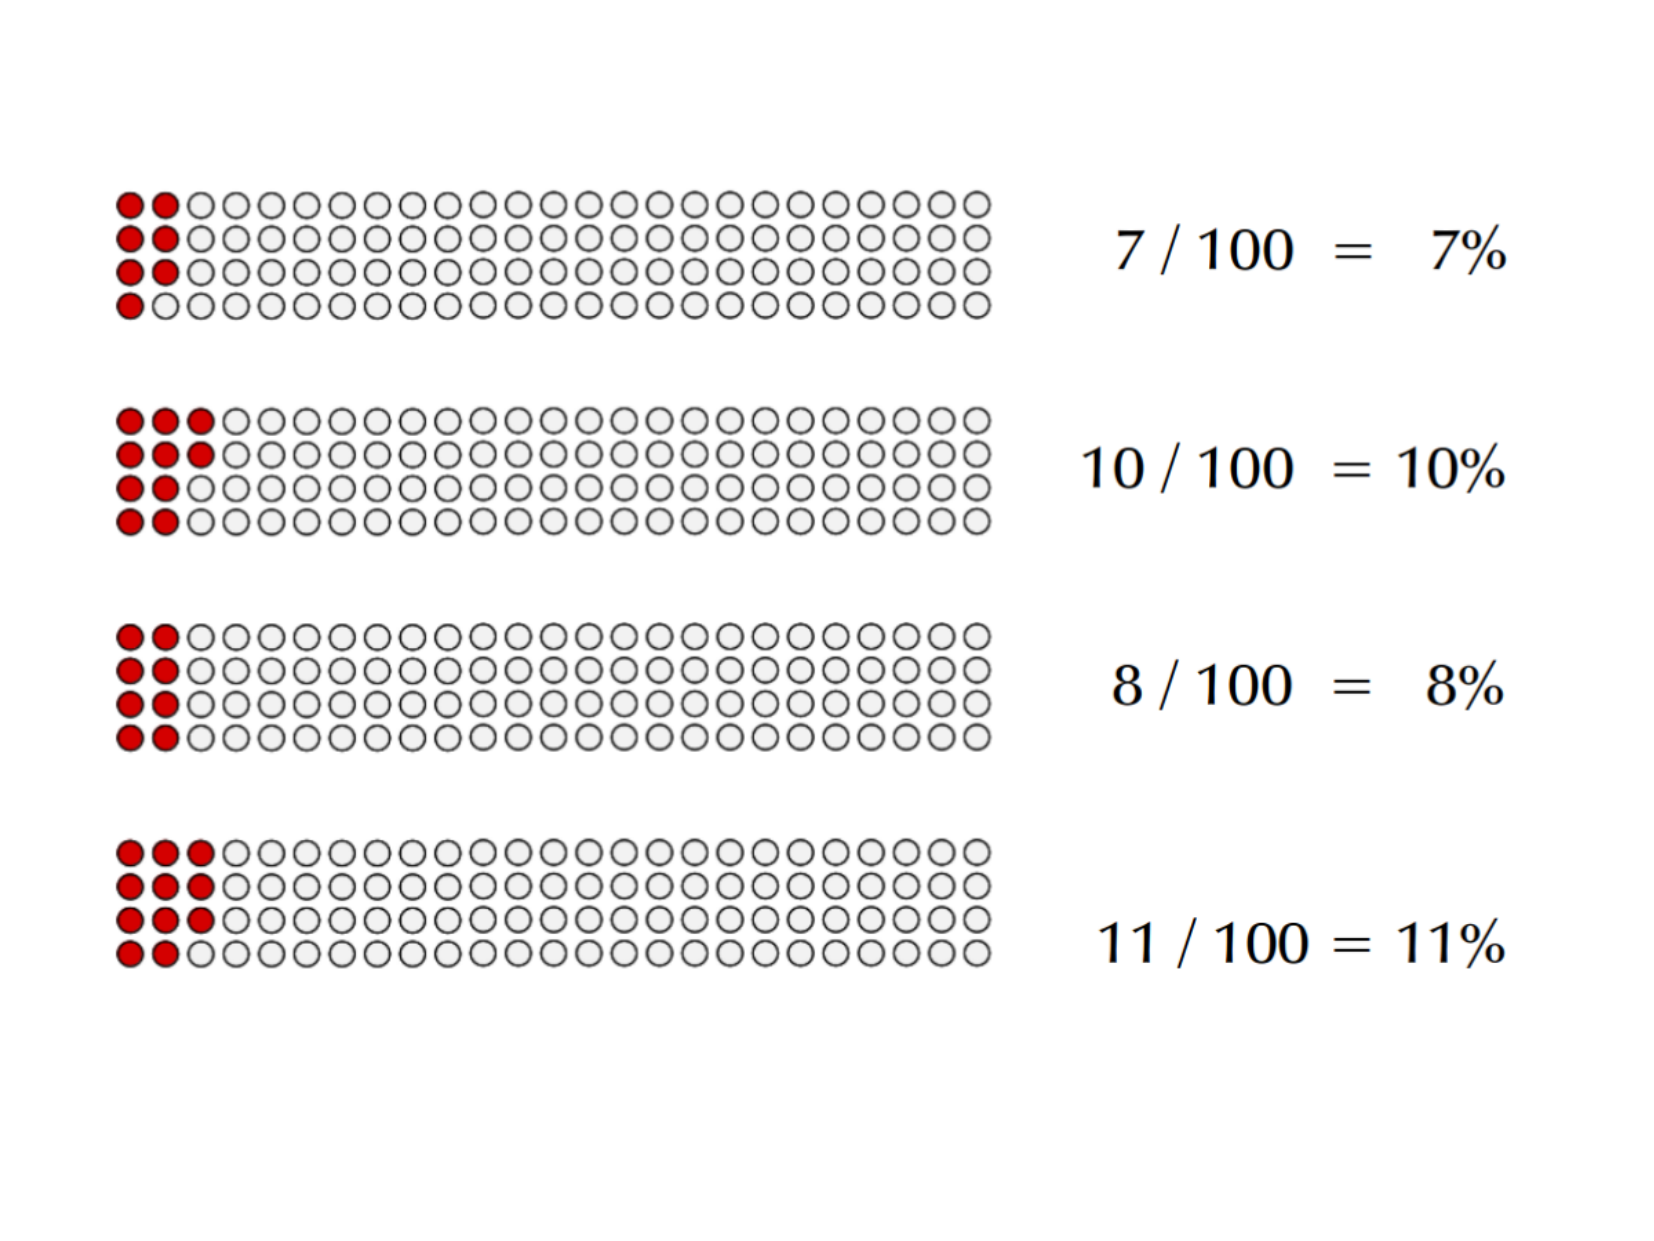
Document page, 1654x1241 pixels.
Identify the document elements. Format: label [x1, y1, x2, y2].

picture [48, 34, 1571, 1040]
